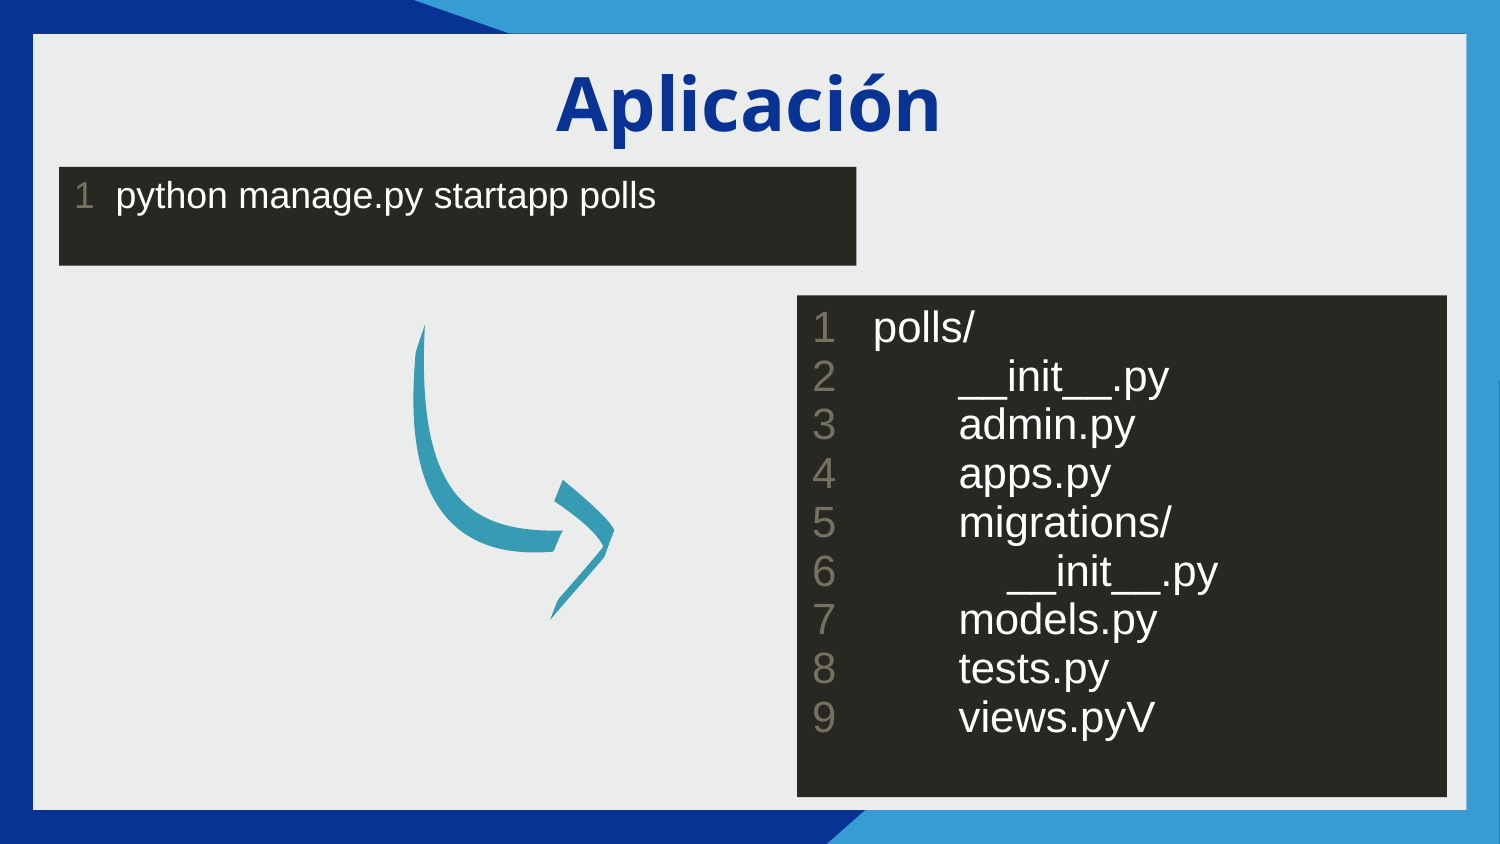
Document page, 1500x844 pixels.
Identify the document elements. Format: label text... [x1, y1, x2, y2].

text_box 1 python manage.py startapp polls [59, 166, 857, 266]
text_box 1 polls/ 2 __init__.py 3 admin.py 4 apps.py 5 migrations/ 6 __init__.py 7 models.py 8 tests.py 9 views.pyV [797, 295, 1447, 798]
title Aplicación [34, 36, 1466, 178]
text_box [413, 324, 563, 553]
text_box [550, 479, 615, 621]
